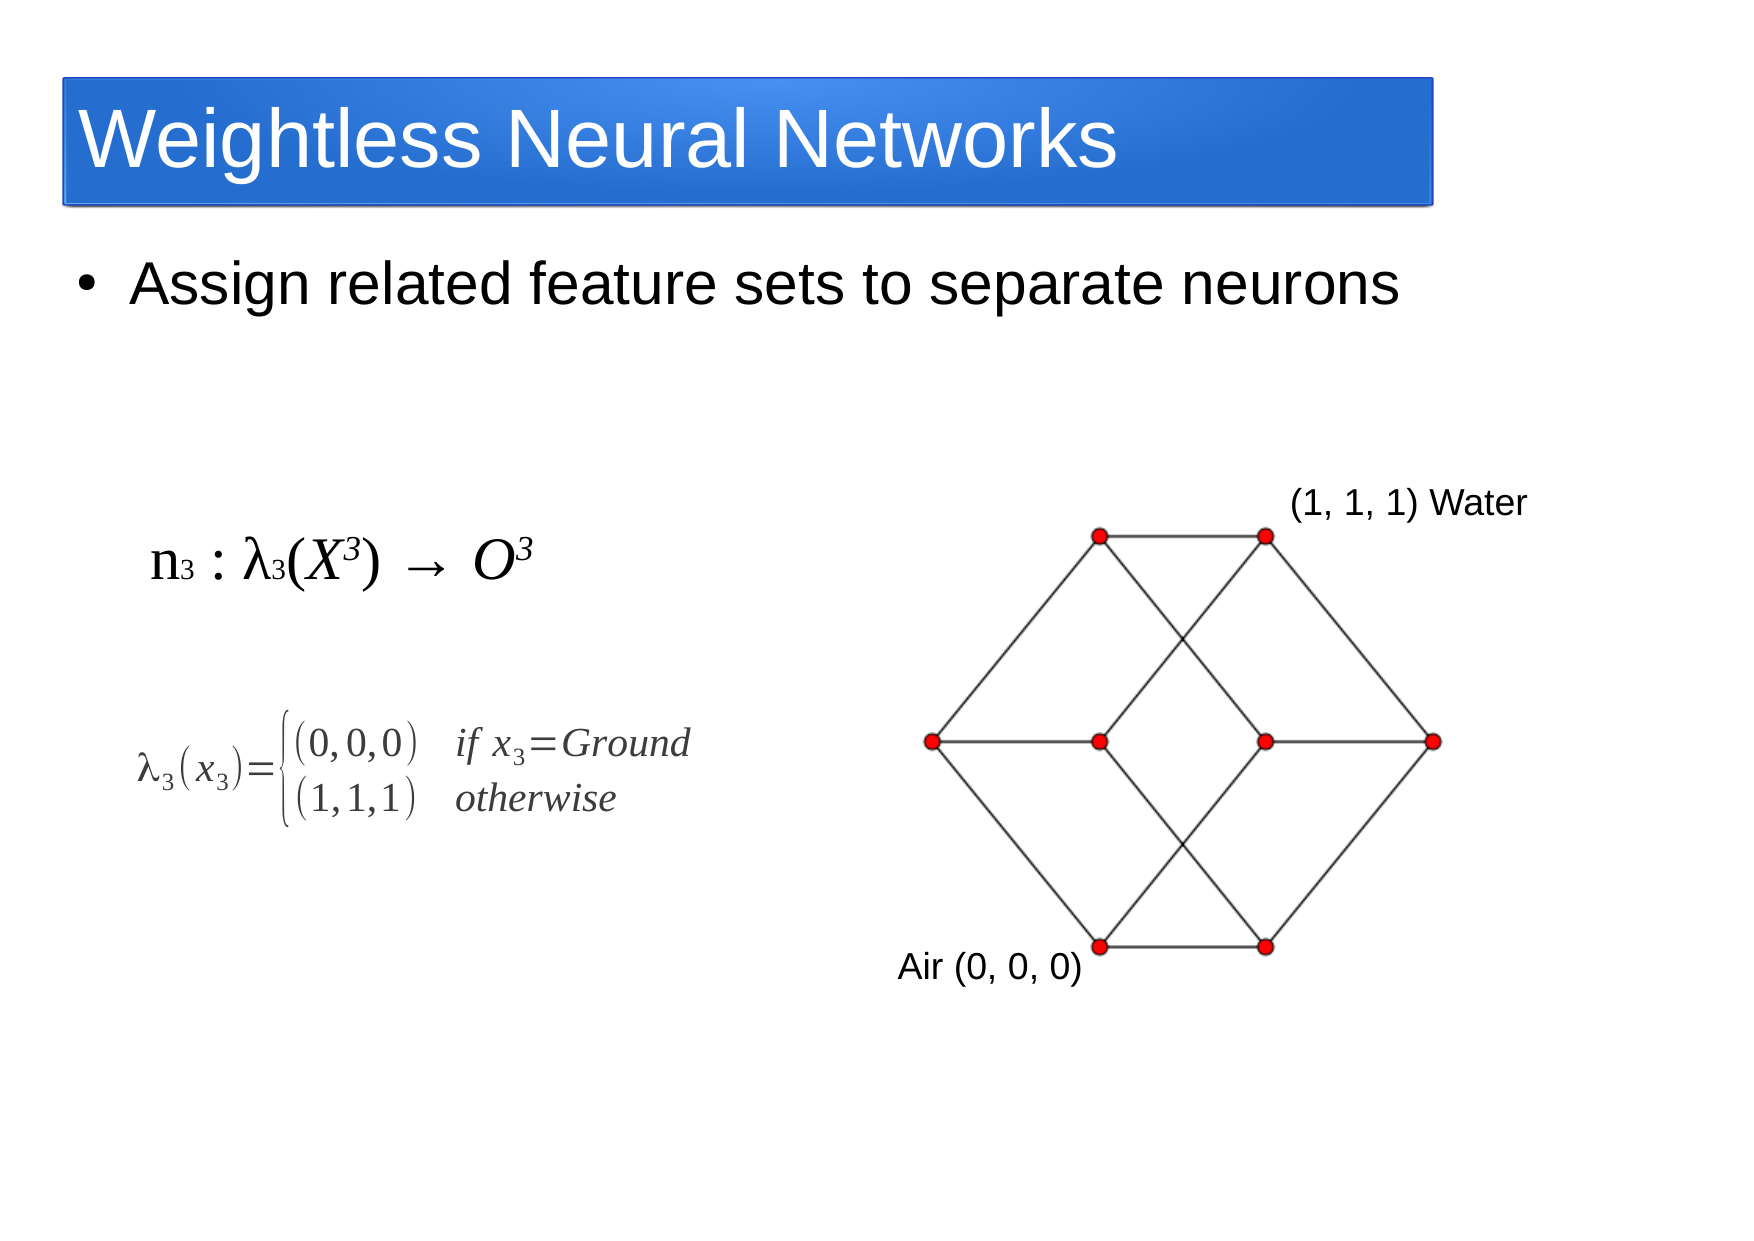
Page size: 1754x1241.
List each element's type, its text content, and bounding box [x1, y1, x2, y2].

list Assign related feature sets to separate neurons [58, 249, 1696, 354]
title Weightless Neural Networks [78, 80, 1429, 198]
text_box Air (0, 0, 0) [743, 937, 1098, 995]
text_box n3 : λ3(X3) → O3 [135, 518, 626, 604]
picture [917, 521, 1449, 963]
picture [58, 77, 1439, 209]
text_box (1, 1, 1) Water [1275, 474, 1665, 531]
chart [129, 708, 701, 830]
